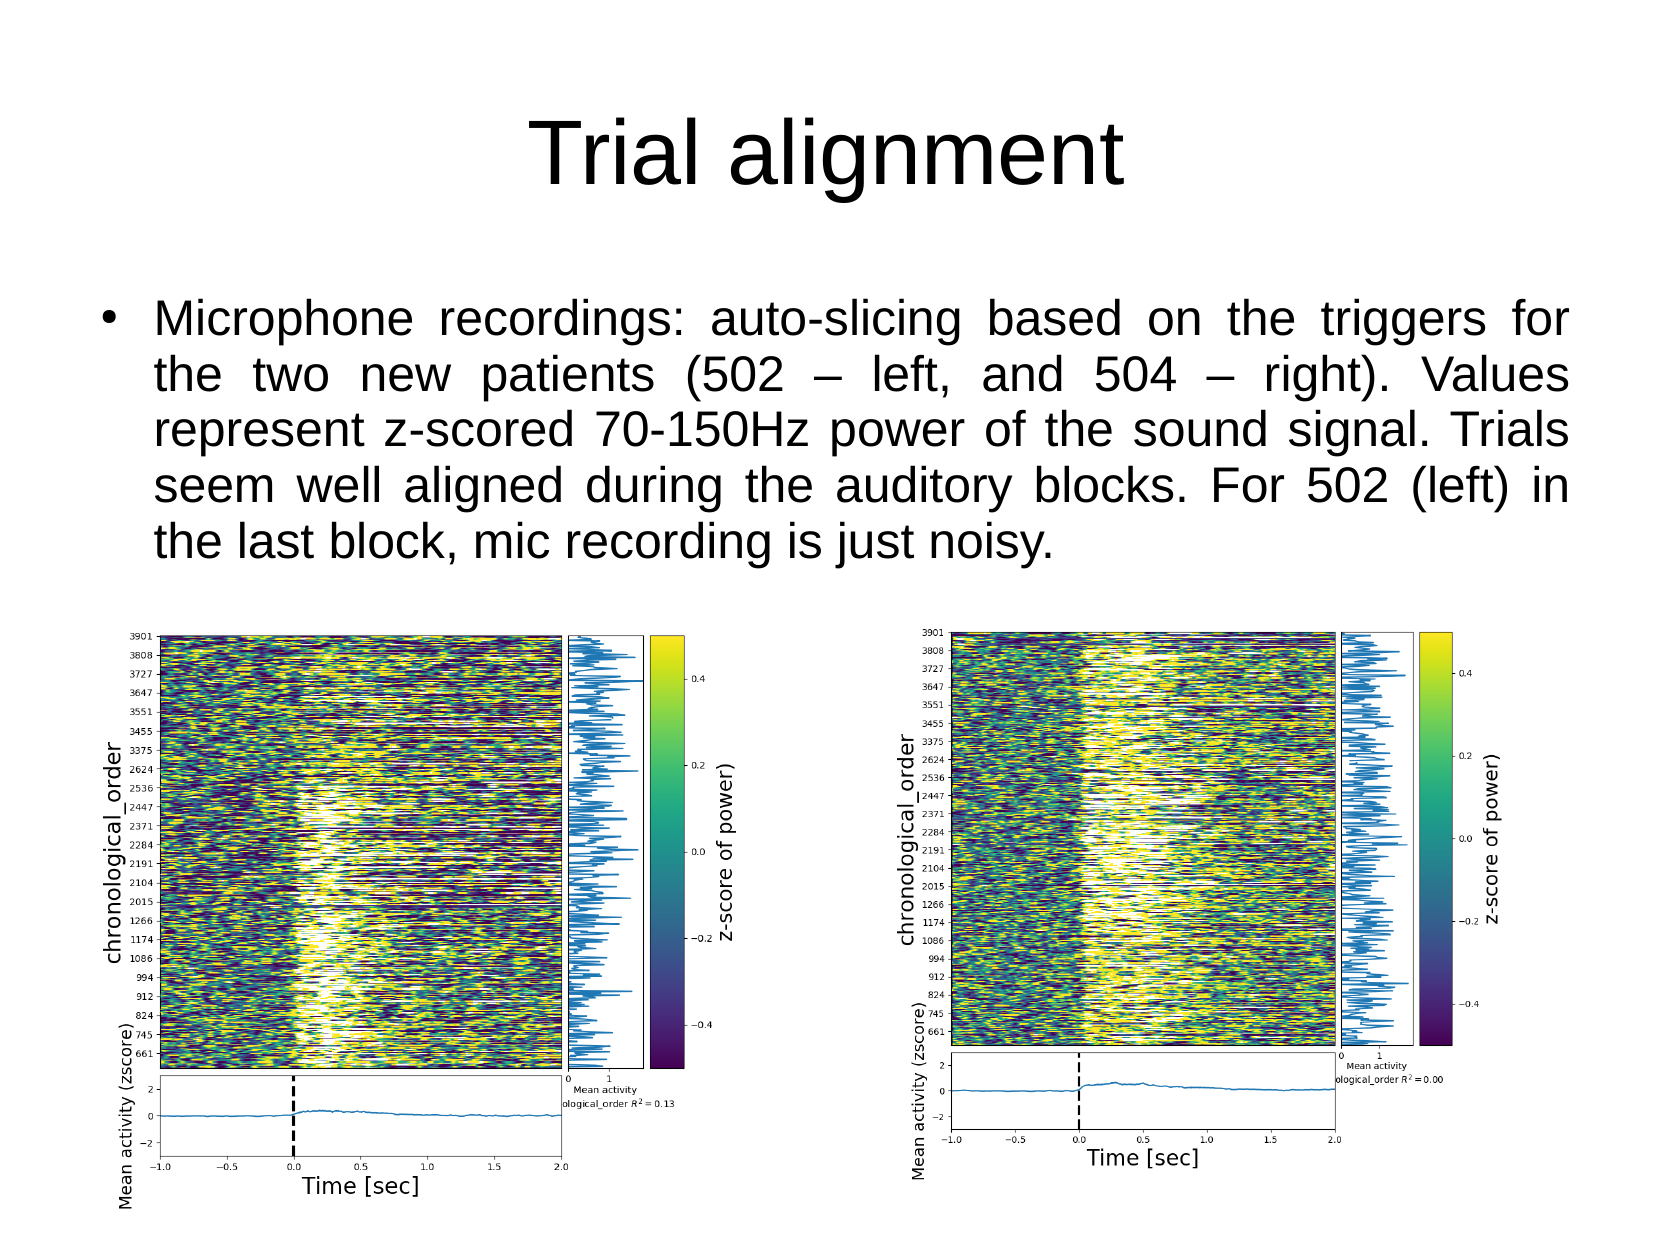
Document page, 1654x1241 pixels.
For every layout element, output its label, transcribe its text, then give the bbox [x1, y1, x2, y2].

title Trial alignment [82, 49, 1571, 257]
list Microphone recordings: auto-slicing based on the triggers for the two new patients (502 – left, and 504 – right). Values represent z-scored 70-150Hz power of the sound signal. Trials seem well aligned during the auditory blocks. For 502 (left) in the last block, mic recording is just noisy. [82, 290, 1571, 1010]
picture [75, 554, 751, 1231]
picture [870, 1010, 1516, 1201]
